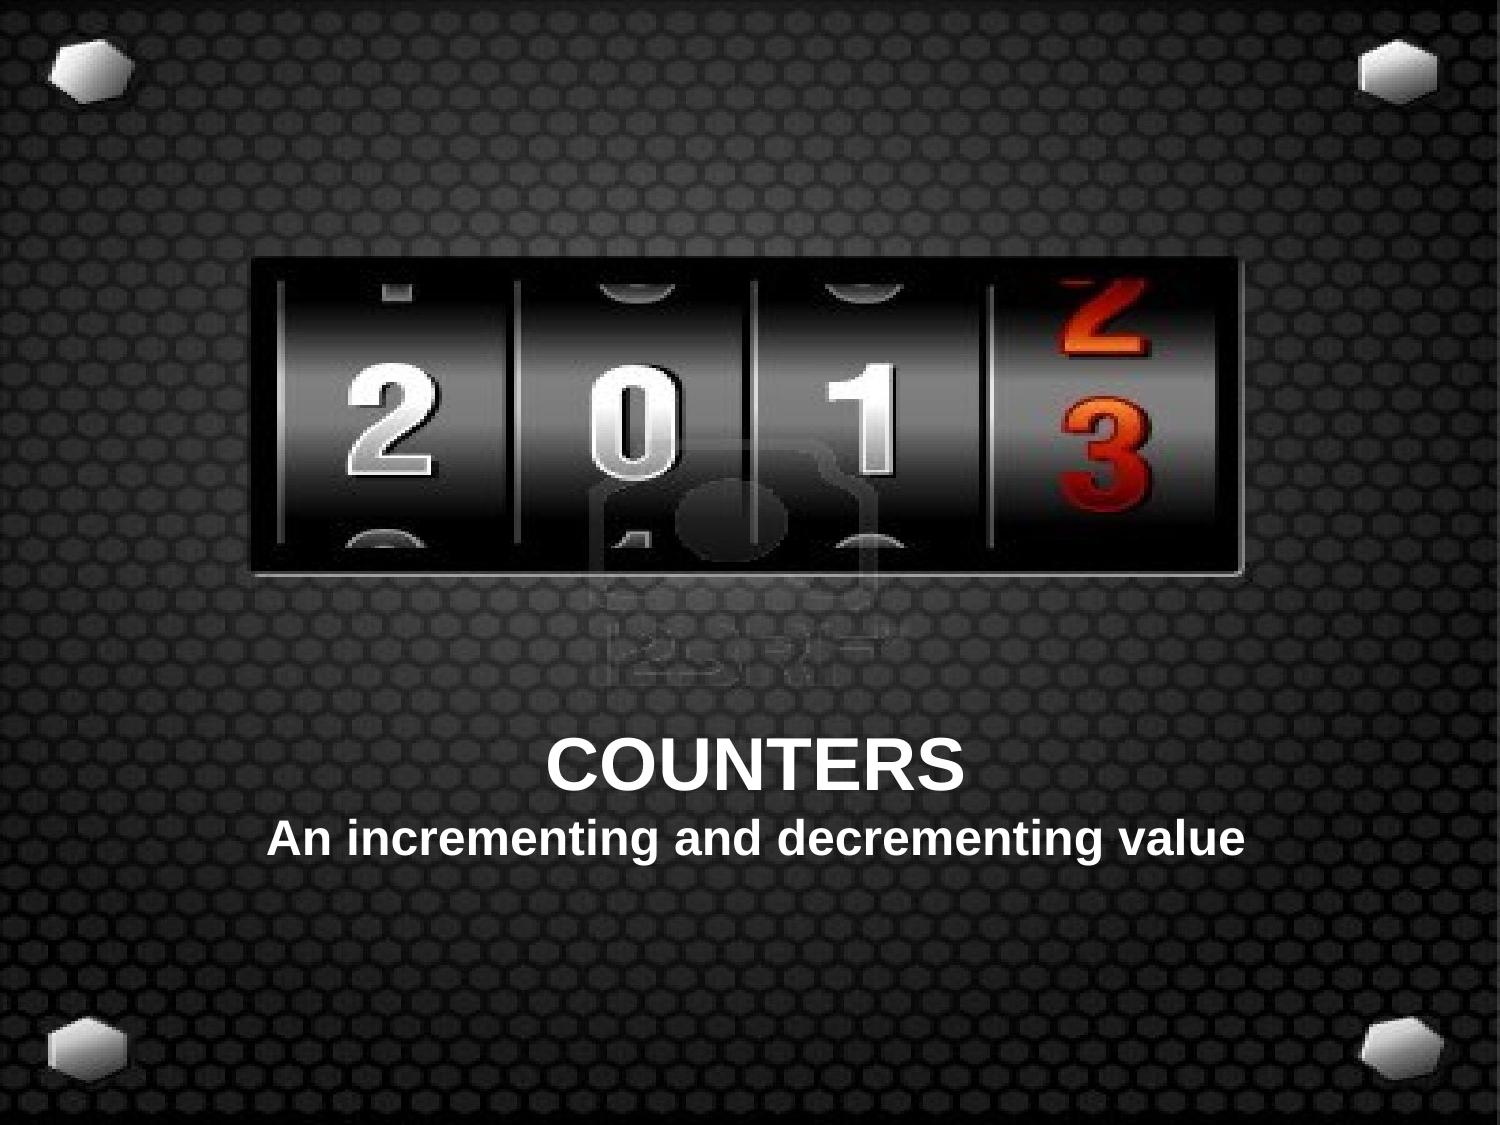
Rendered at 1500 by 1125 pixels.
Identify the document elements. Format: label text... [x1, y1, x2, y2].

picture [0, 0, 1500, 1125]
text_box COUNTERS An incrementing and decrementing value [249, 708, 1263, 874]
